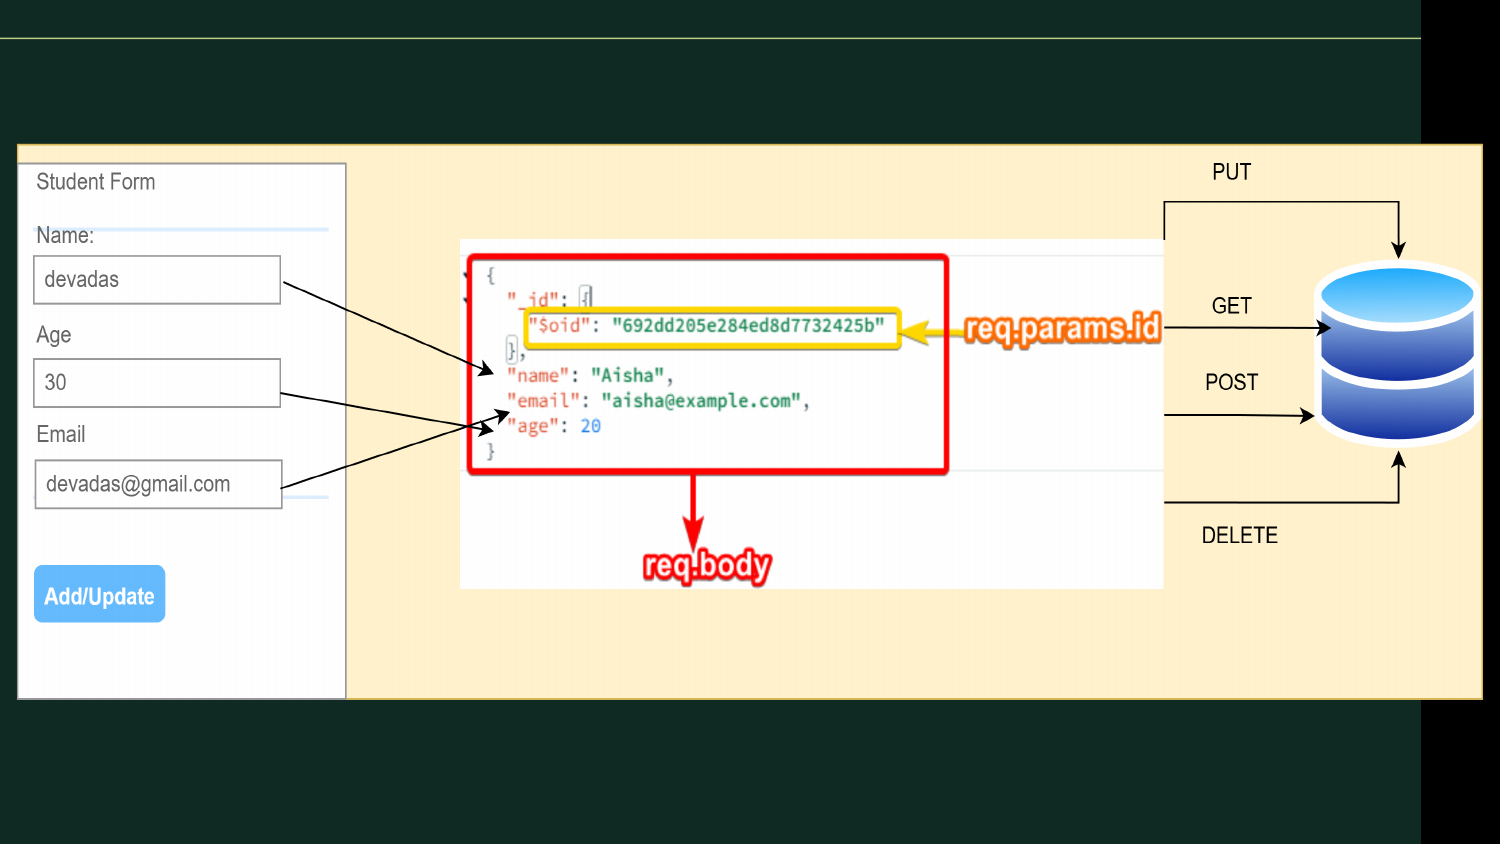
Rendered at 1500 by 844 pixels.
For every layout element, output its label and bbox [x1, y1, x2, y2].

picture [0, 124, 1500, 720]
